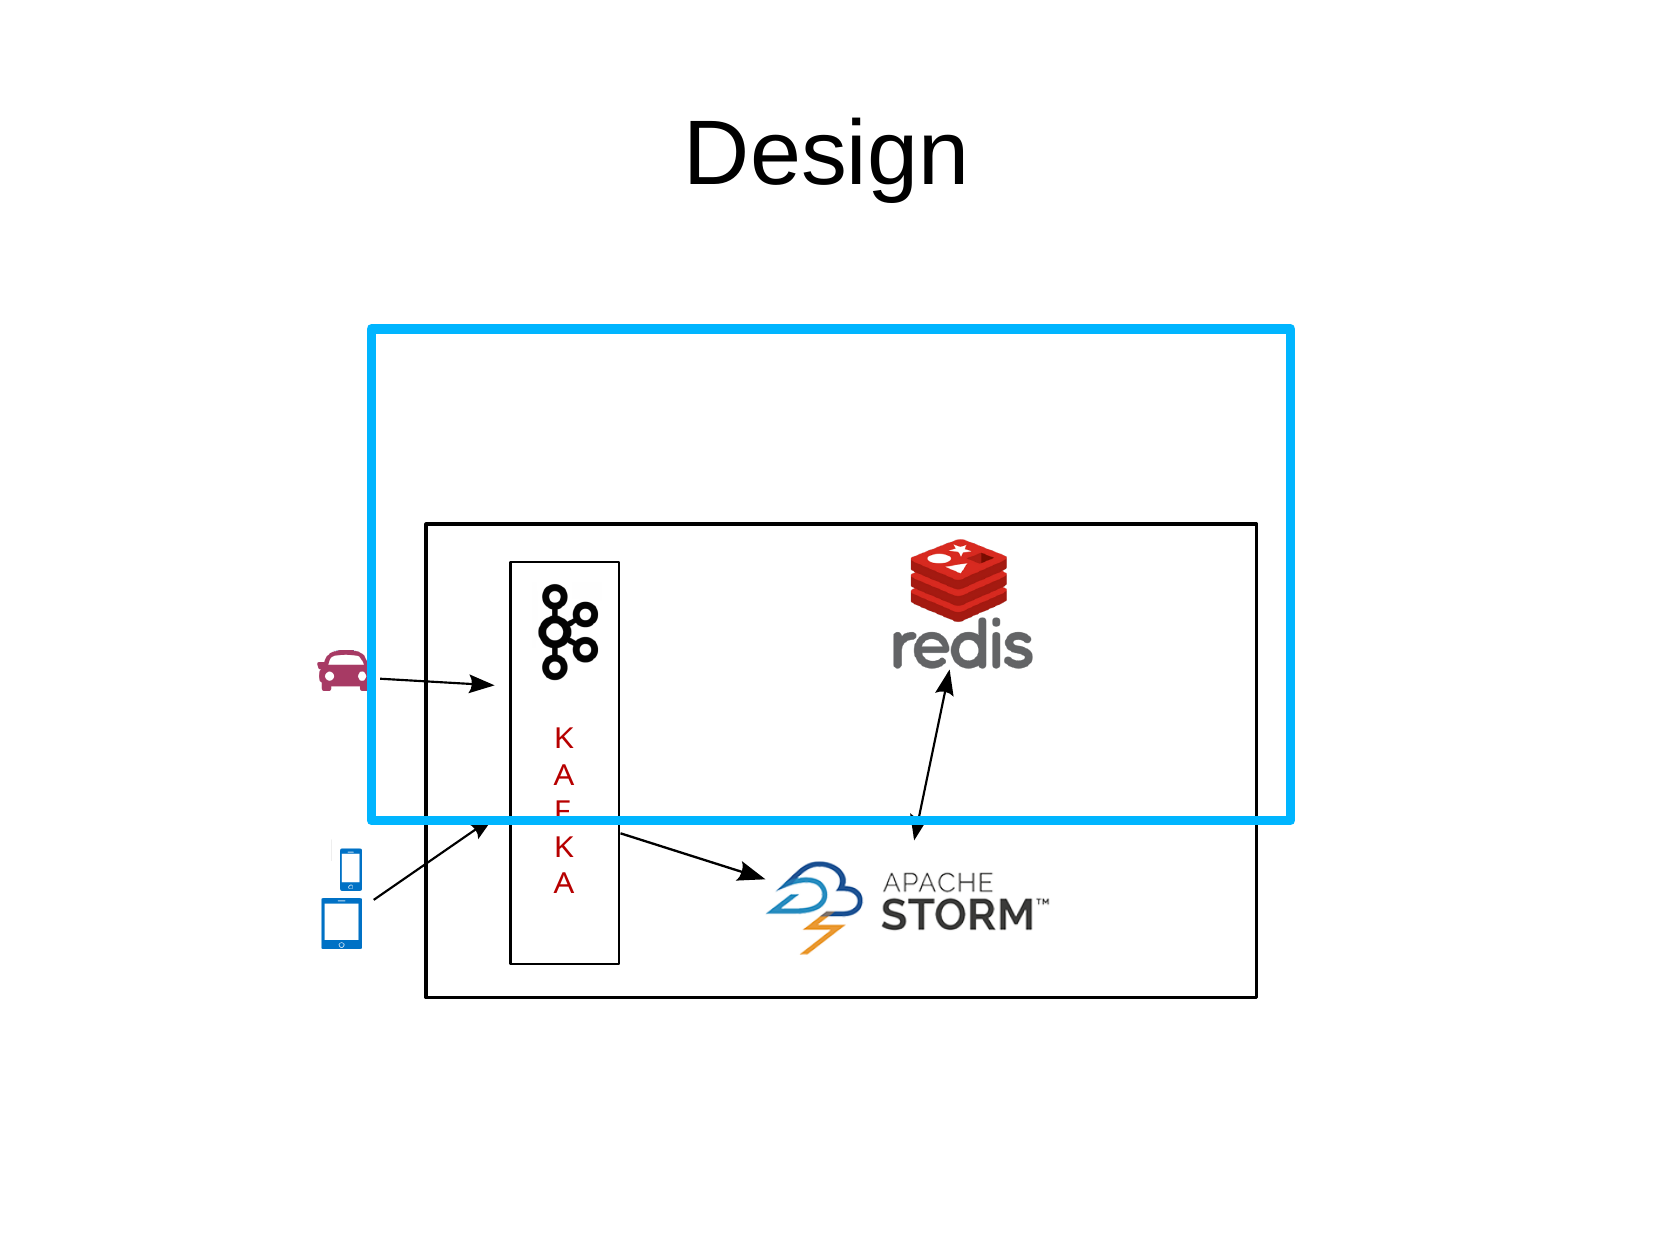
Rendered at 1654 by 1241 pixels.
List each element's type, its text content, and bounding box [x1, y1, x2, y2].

picture [302, 290, 1351, 1010]
title Design [82, 49, 1571, 257]
